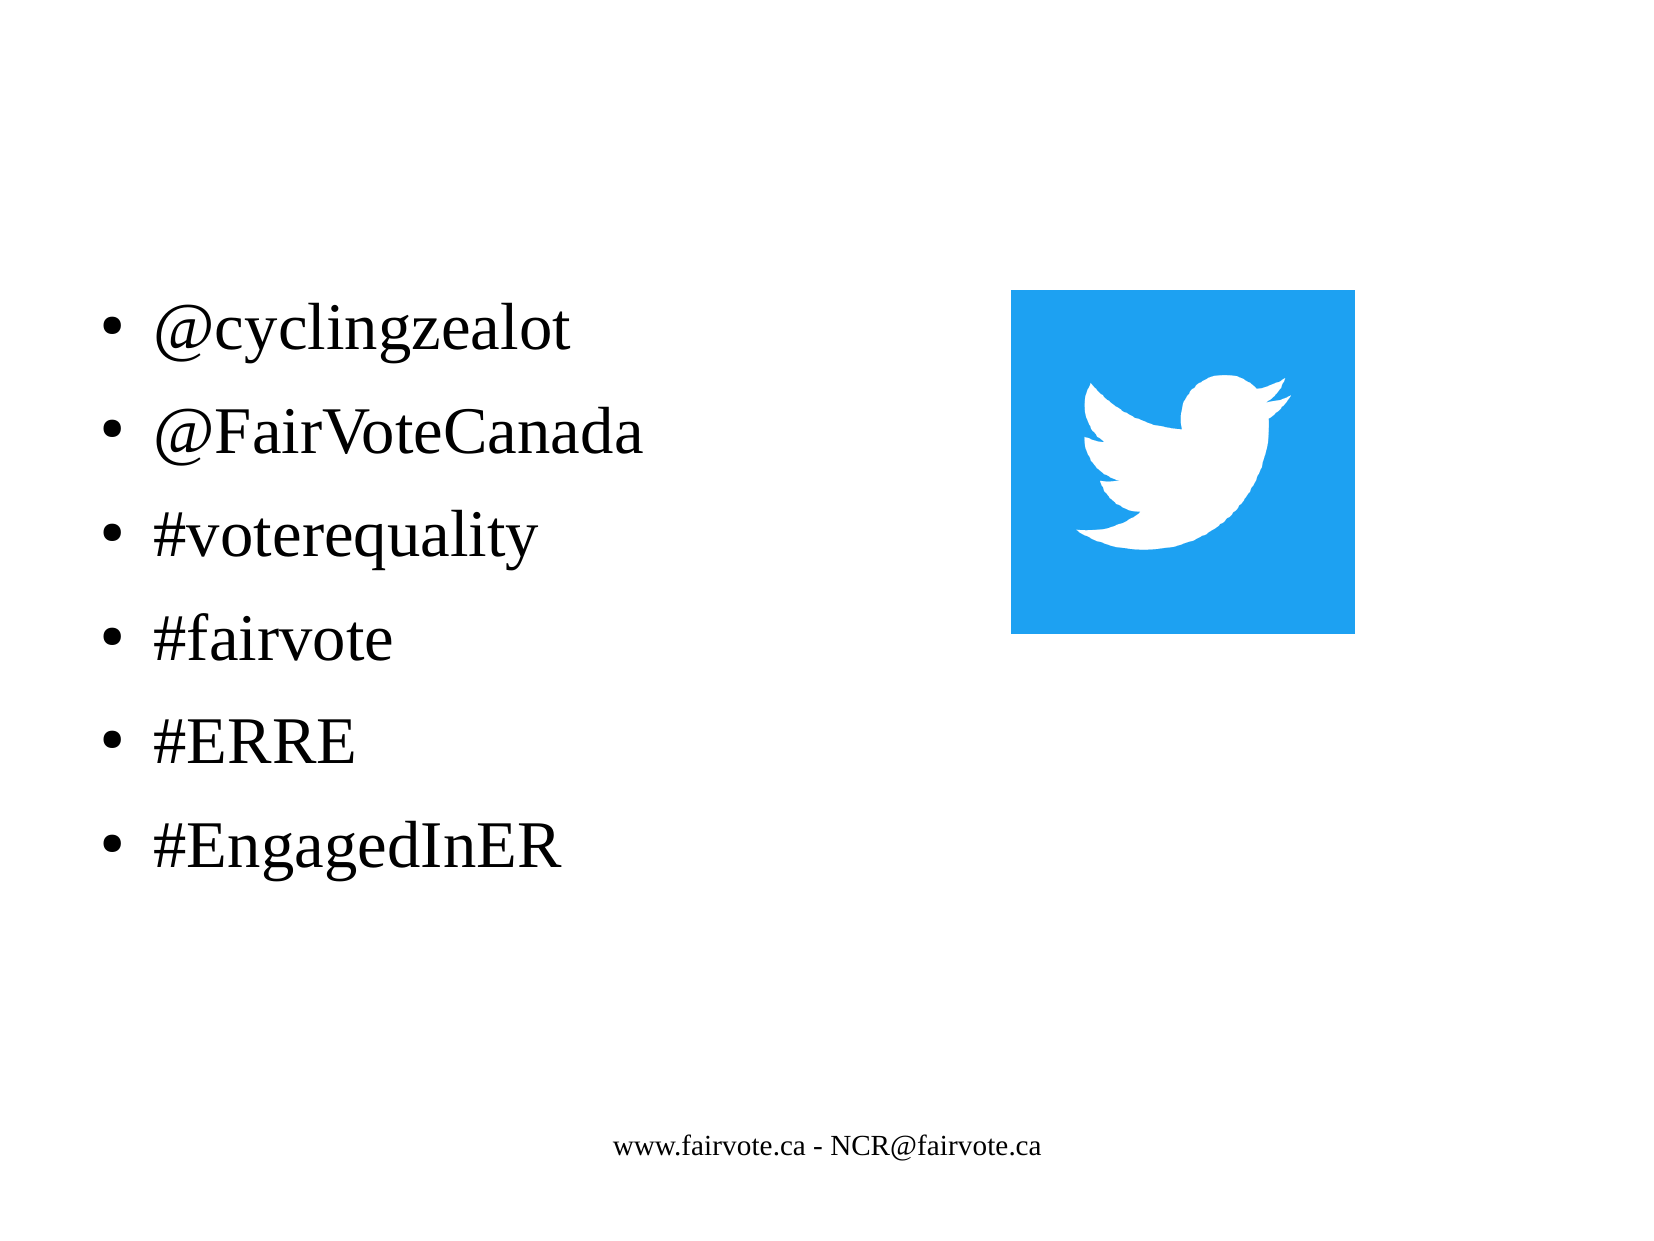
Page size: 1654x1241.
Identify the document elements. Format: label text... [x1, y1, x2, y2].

picture [1011, 290, 1355, 634]
list @cyclingzealot @FairVoteCanada #voterequality #fairvote #ERRE #EngagedInER [82, 290, 793, 1010]
